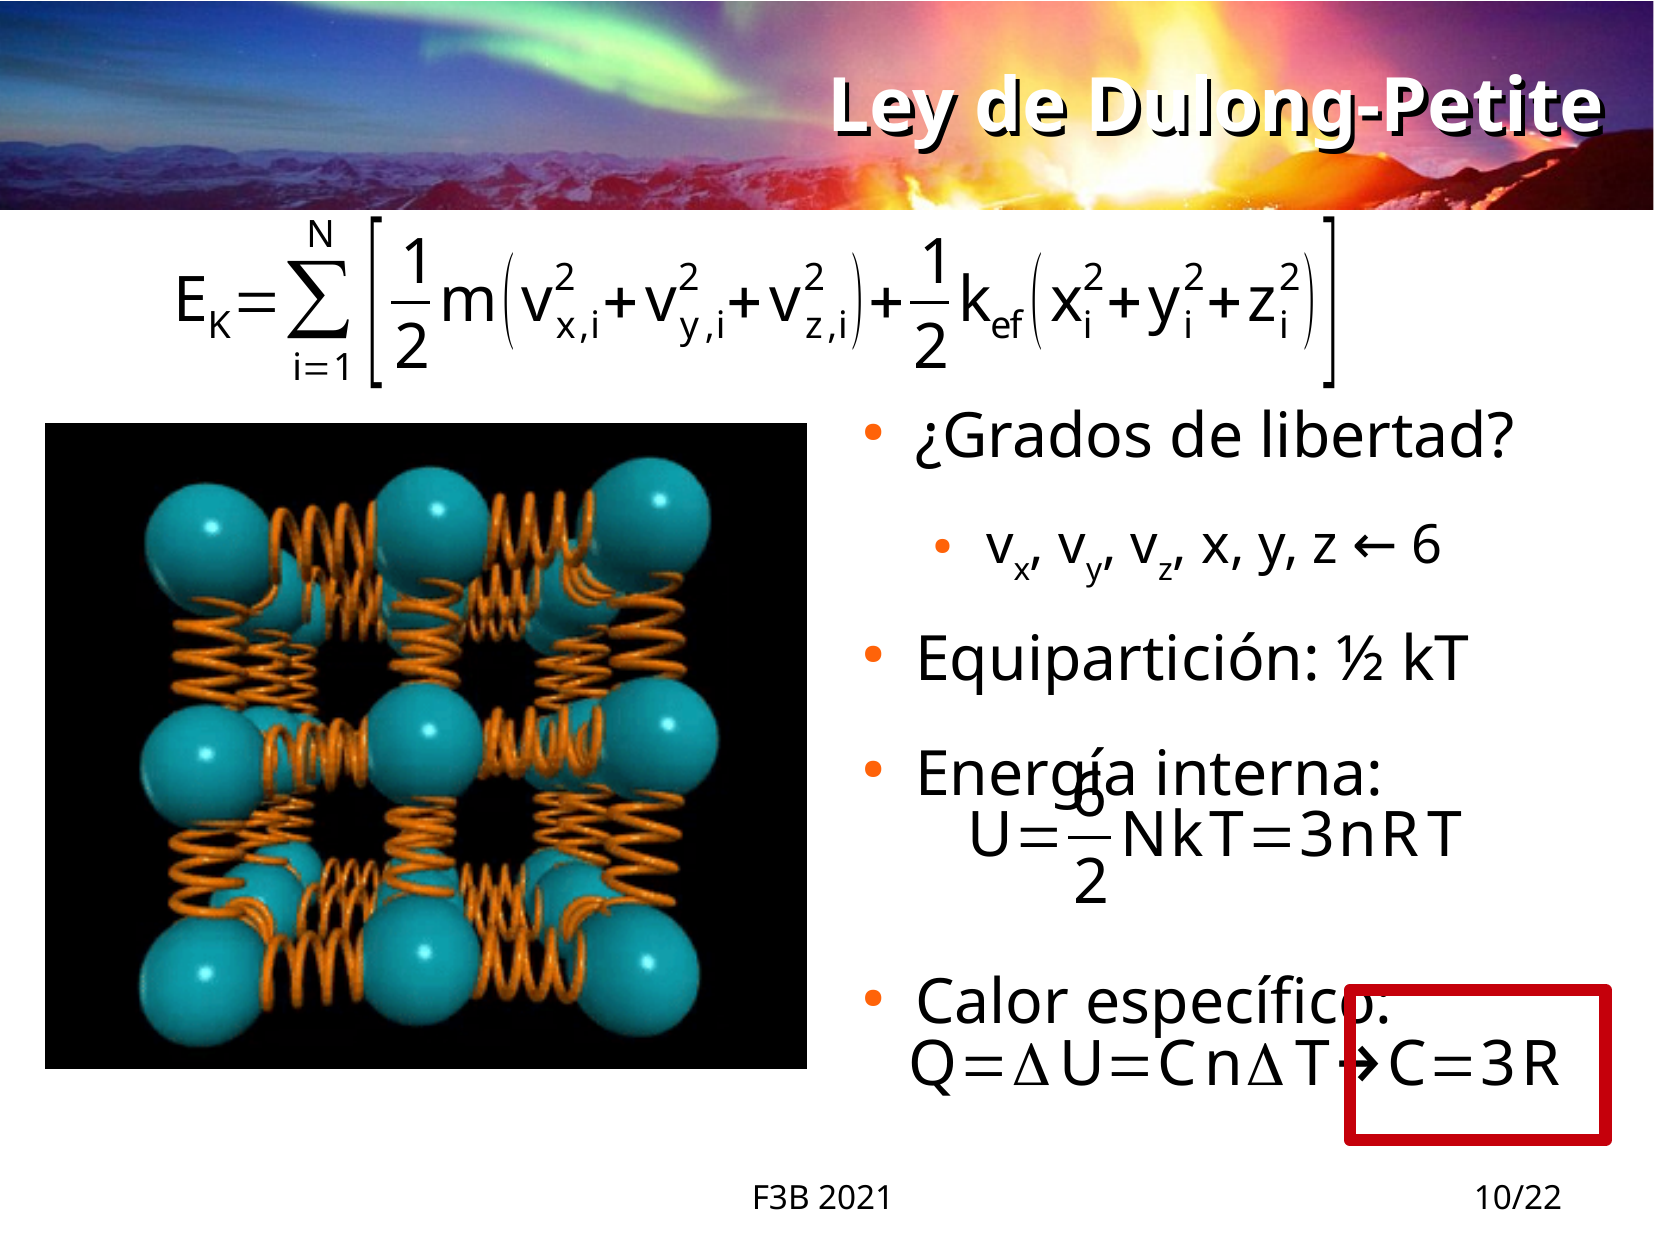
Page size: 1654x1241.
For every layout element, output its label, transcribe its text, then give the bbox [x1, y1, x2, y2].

chart [1356, 1025, 1567, 1102]
title Ley de Dulong-Petite [45, 15, 1606, 191]
picture [45, 423, 807, 1069]
chart [166, 211, 1345, 393]
chart [961, 756, 1471, 919]
picture [0, 1, 1654, 210]
list ¿Grados de libertad? vx, vy, vz, x, y, z ← 6 Equipartición: ½ kT Energía interna: Calor específico: [1356, 996, 1599, 1134]
list ¿Grados de libertad? vx, vy, vz, x, y, z ← 6 Equipartición: ½ kT Energía interna: Calor específico: [844, 390, 1606, 1241]
chart [902, 1025, 1344, 1102]
